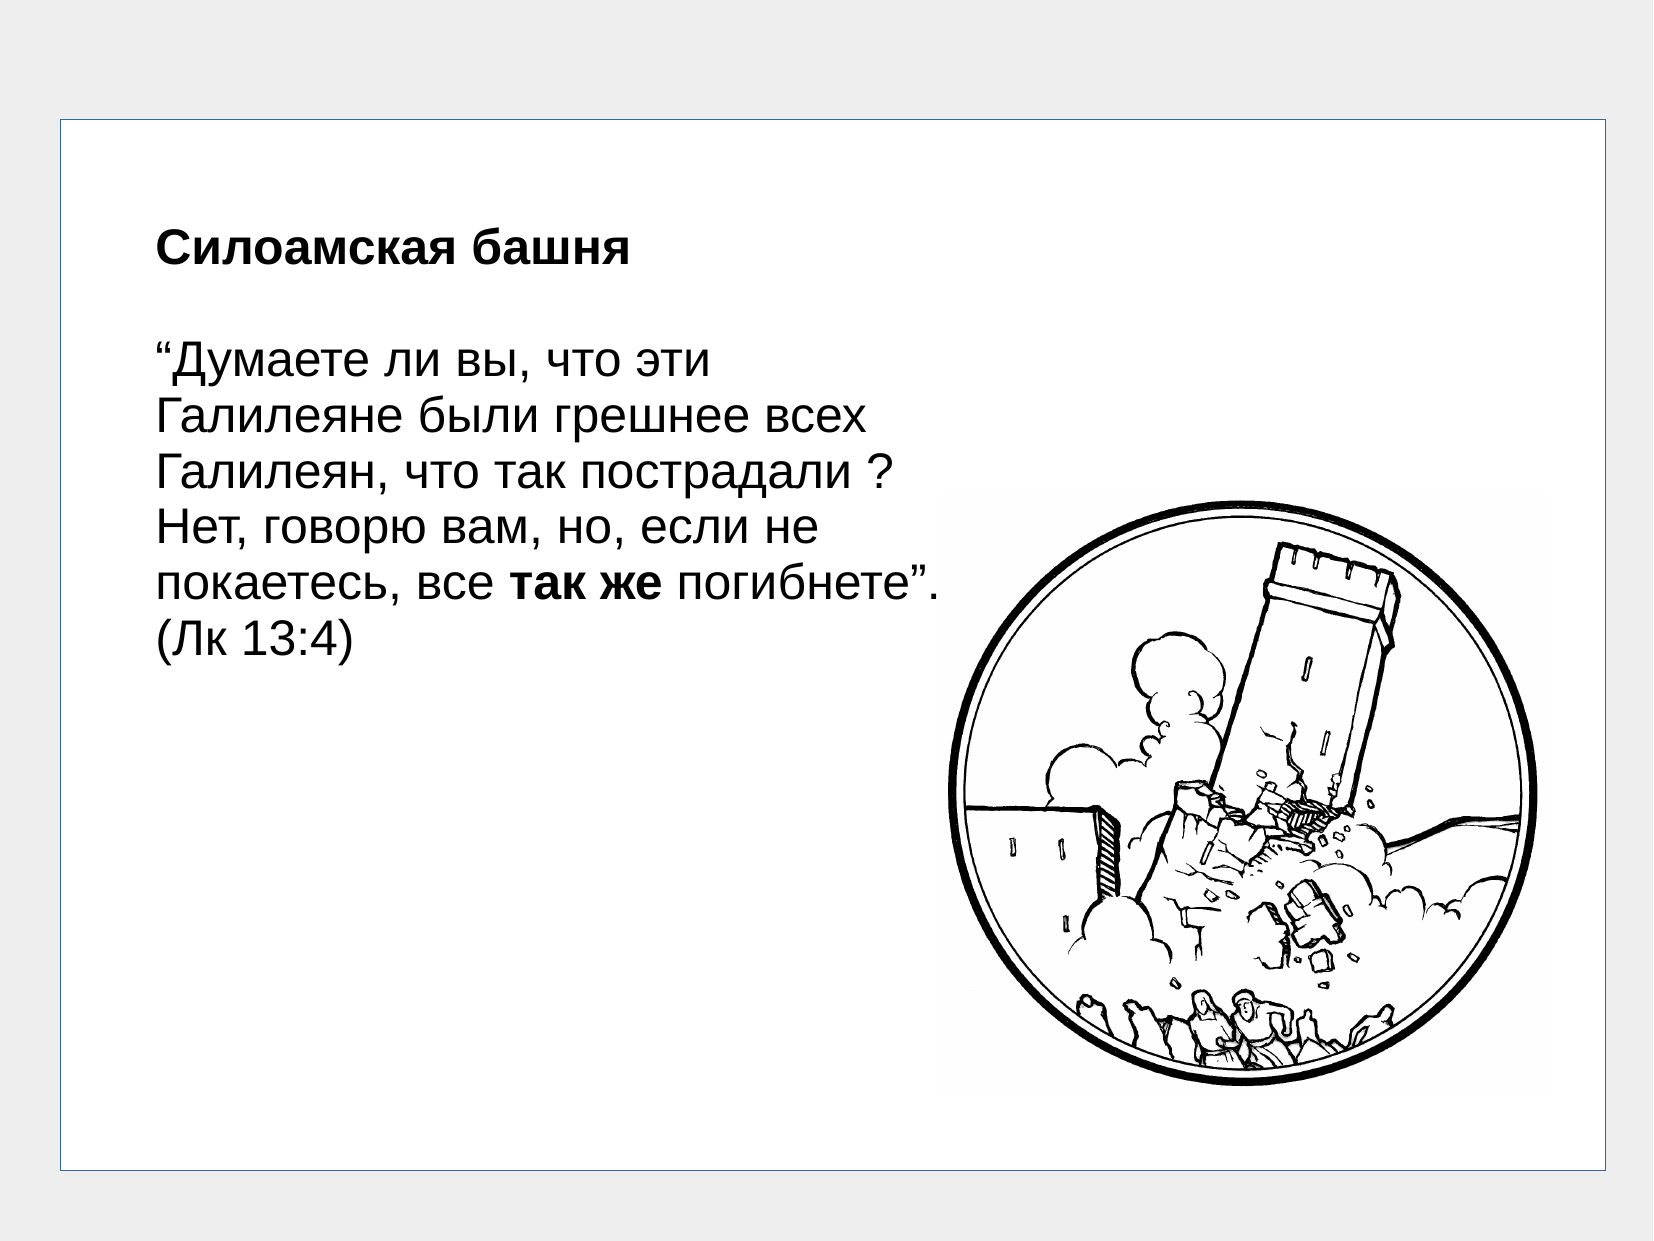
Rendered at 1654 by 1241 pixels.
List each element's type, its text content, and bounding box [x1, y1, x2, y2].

text_box [60, 119, 1606, 1171]
subtitle Силоамская башня “Думаете ли вы, что эти Галилеяне были грешнее всех Галилеян, что так пострадали ? Нет, говорю вам, но, если не покаетесь, все так же погибнете”. (Лк 13:4) [120, 219, 961, 621]
picture [939, 492, 1546, 1095]
